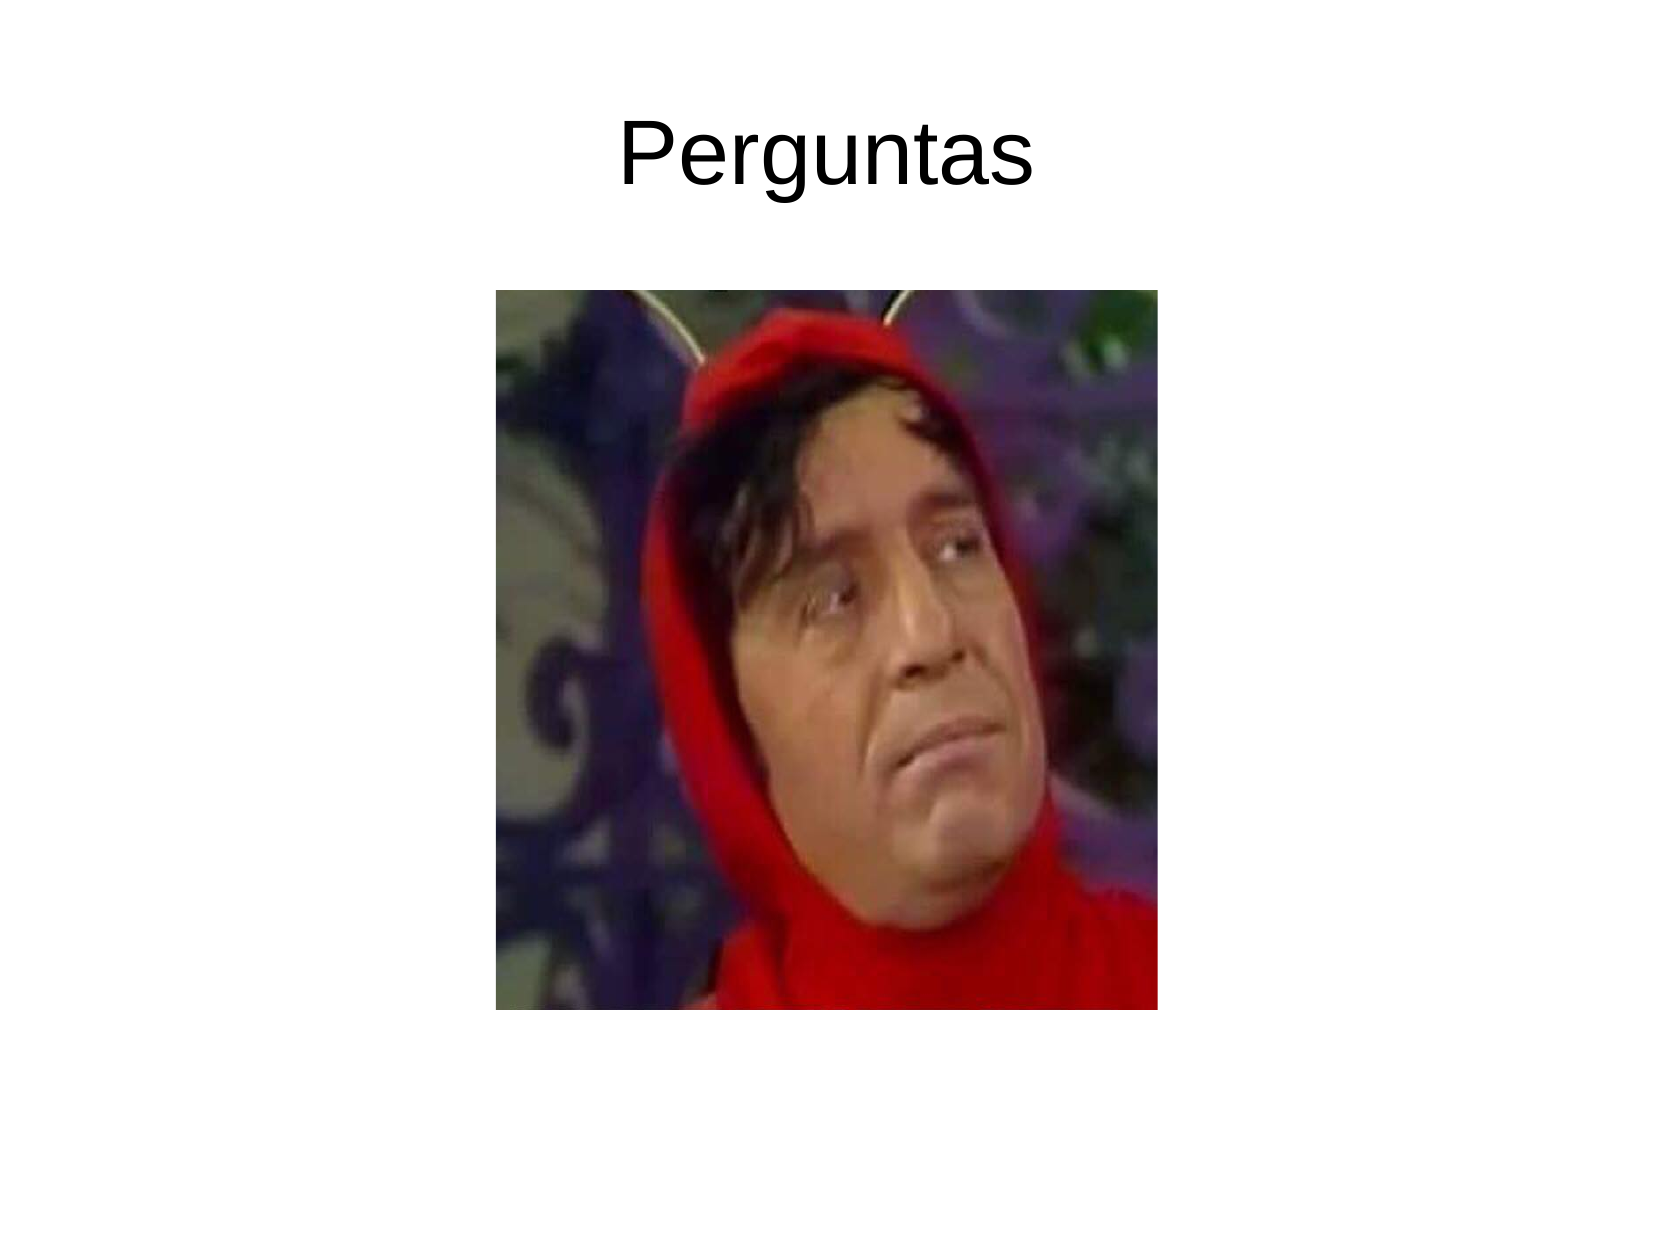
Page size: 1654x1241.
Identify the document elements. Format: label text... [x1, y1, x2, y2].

title Perguntas [82, 49, 1571, 257]
picture [495, 290, 1158, 1010]
